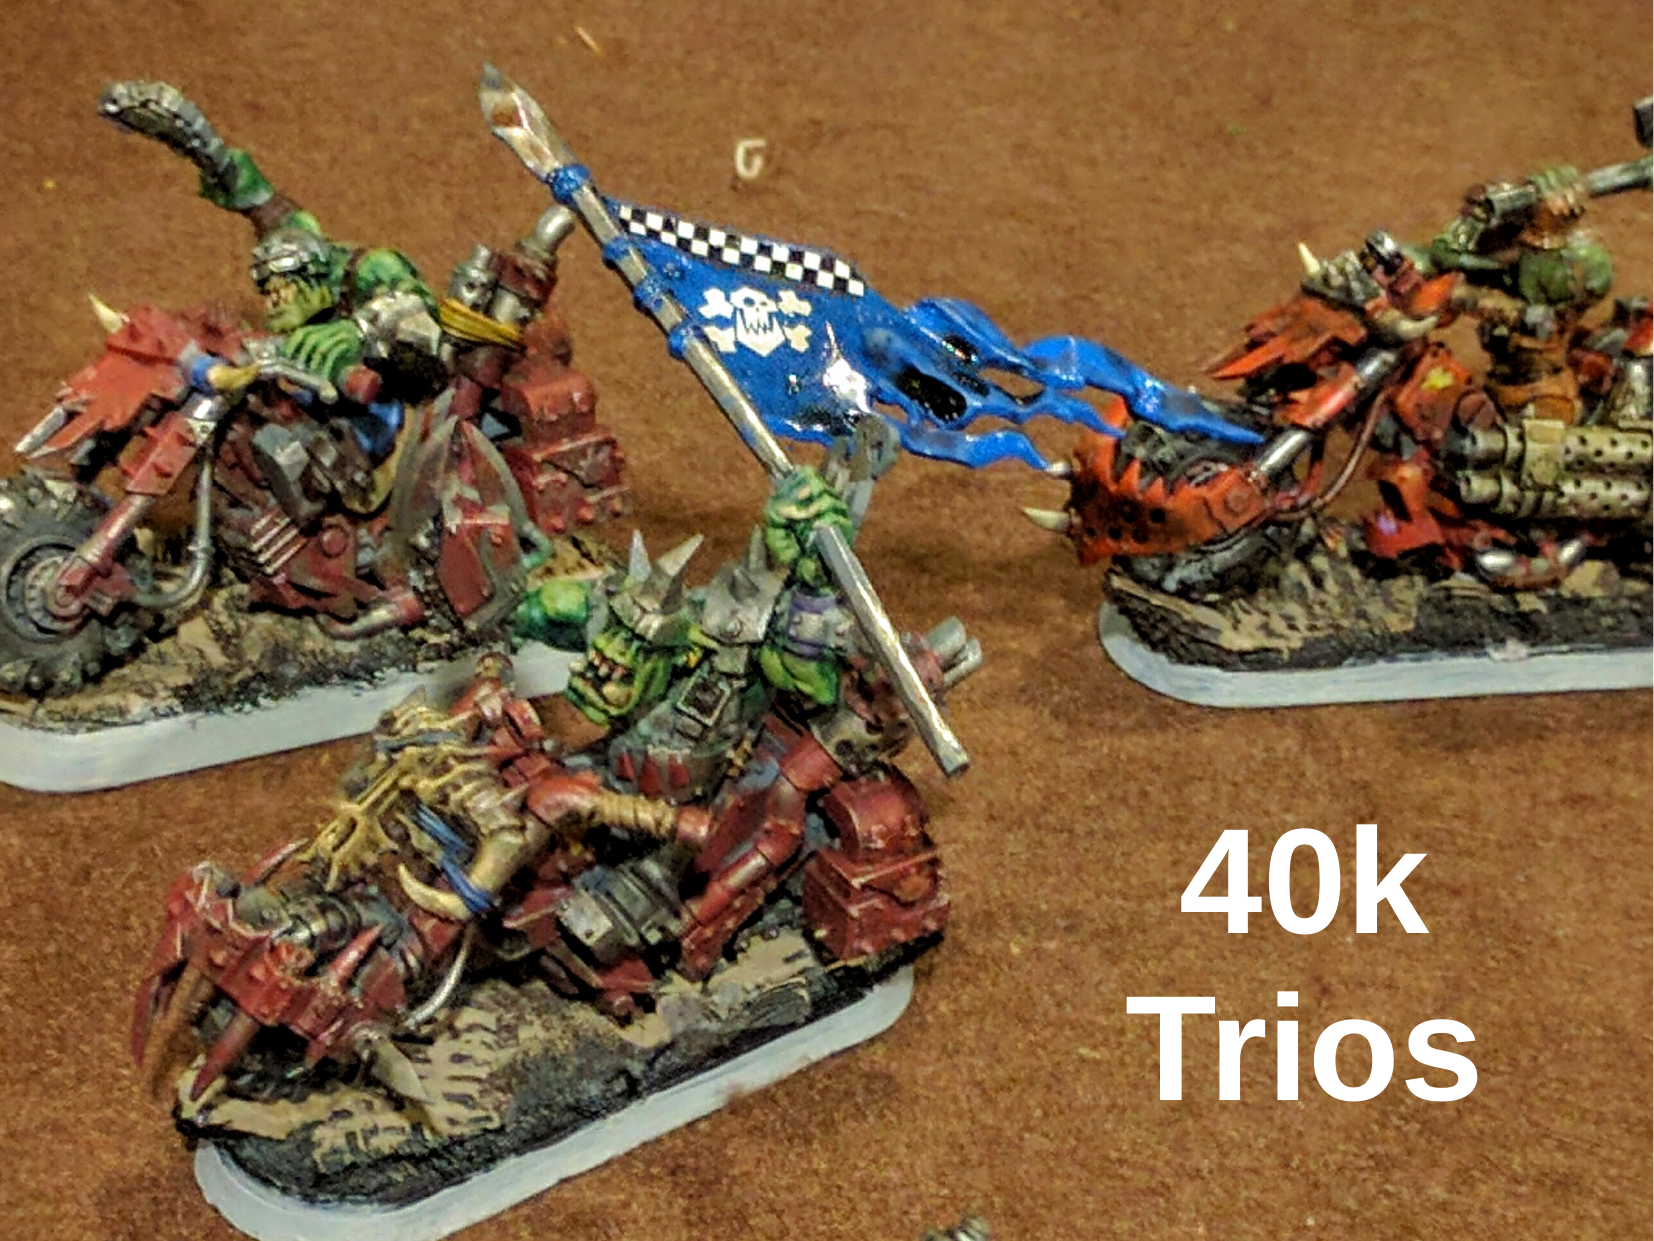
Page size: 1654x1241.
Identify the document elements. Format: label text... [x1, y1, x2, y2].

text_box 40k Trios [990, 790, 1621, 1141]
picture [0, 0, 1654, 1241]
